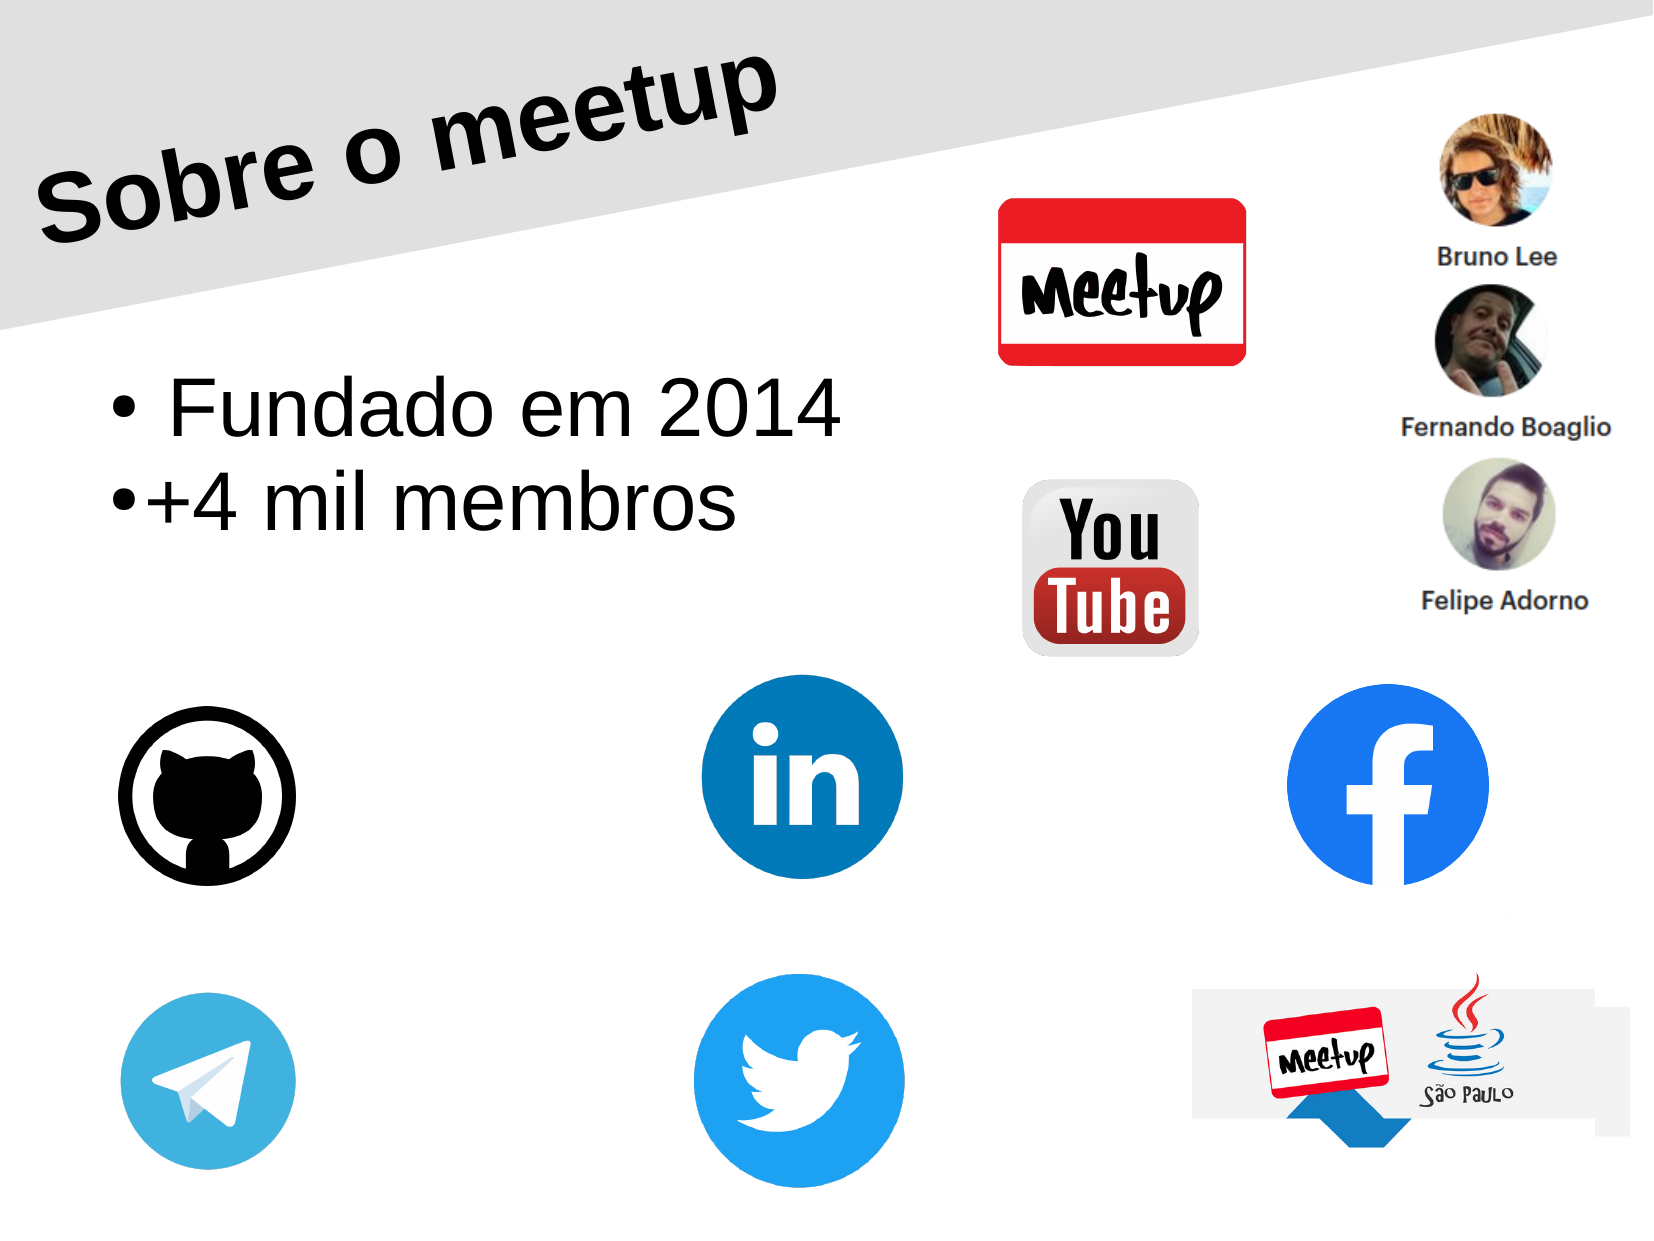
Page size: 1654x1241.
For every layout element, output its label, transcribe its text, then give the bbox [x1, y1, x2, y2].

picture [1287, 684, 1489, 886]
text_box Fundado em 2014 +4 mil membros [94, 354, 1357, 556]
picture [992, 150, 1252, 414]
picture [1192, 915, 1630, 1235]
picture [1357, 100, 1642, 638]
picture [118, 706, 296, 886]
title Sobre o meetup [16, 0, 1518, 315]
picture [688, 661, 913, 889]
picture [108, 980, 308, 1182]
picture [664, 944, 934, 1217]
picture [1015, 472, 1205, 664]
